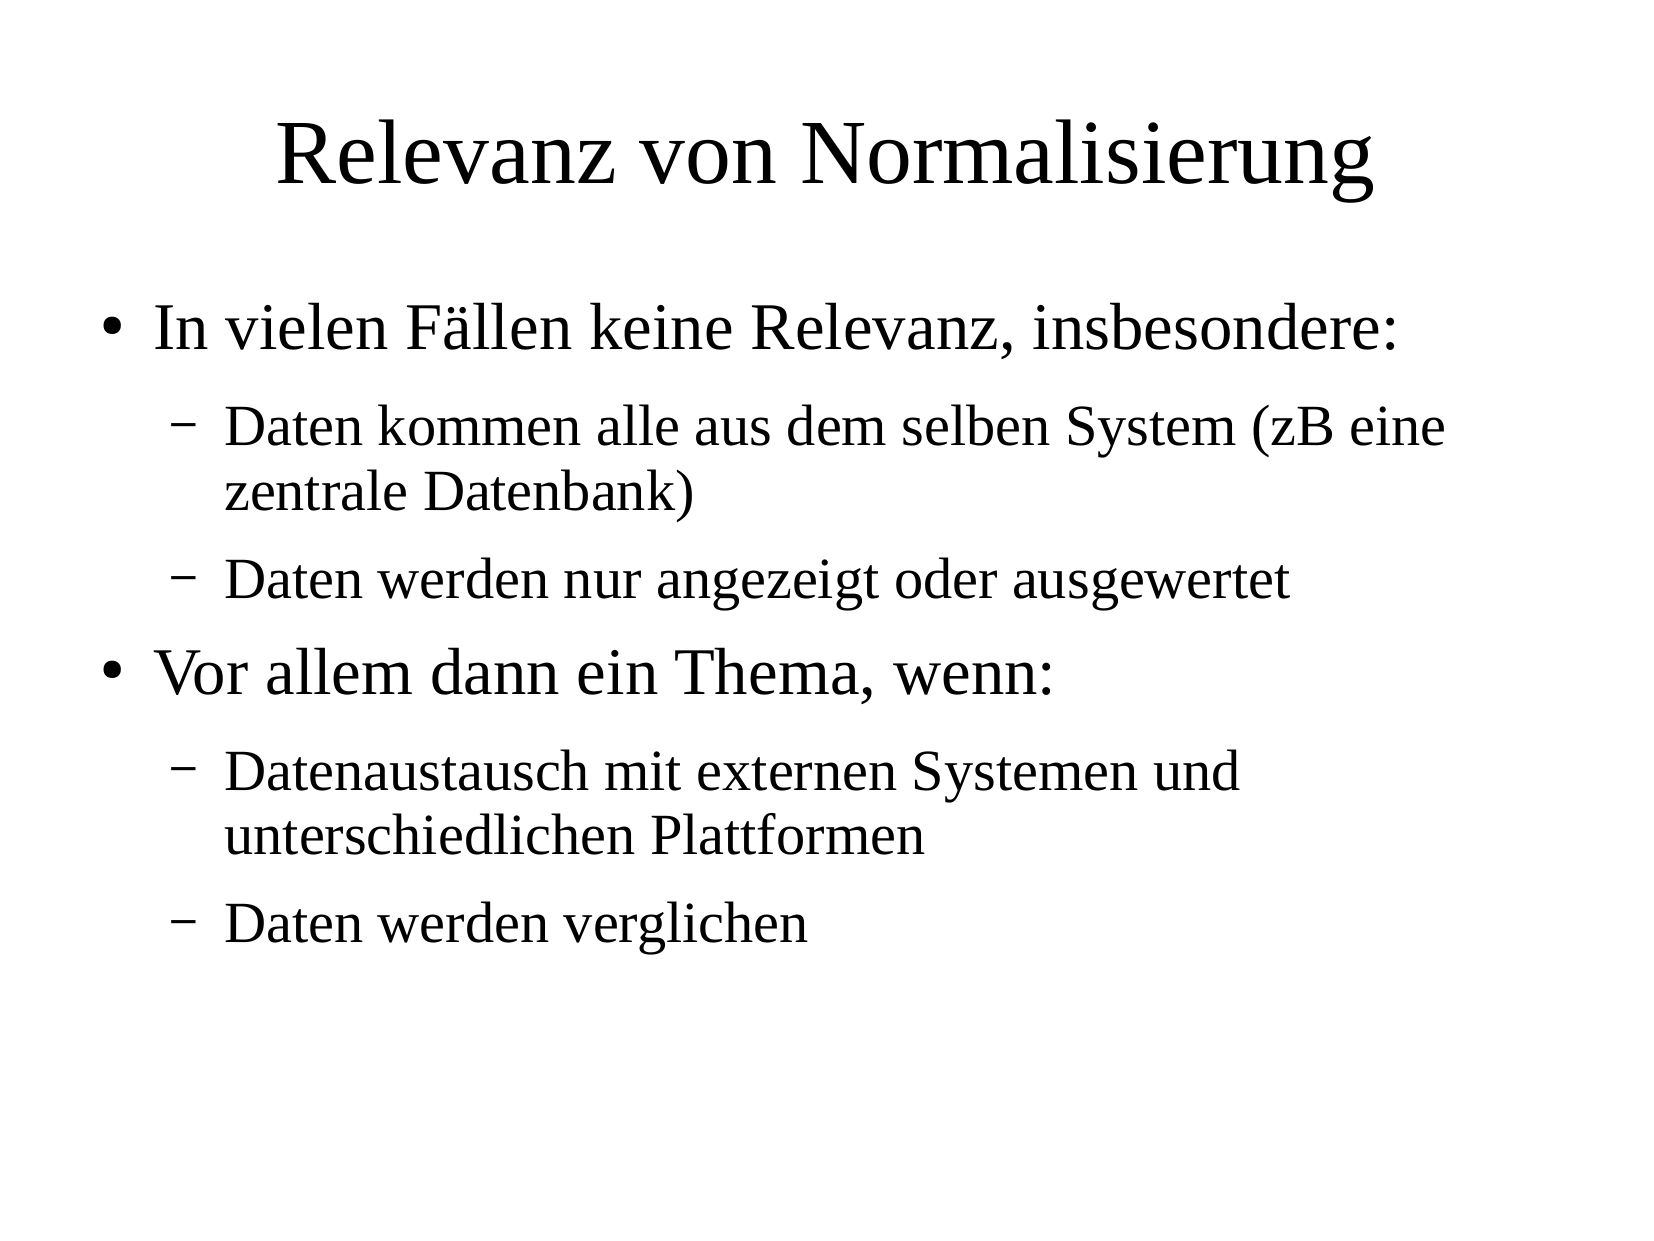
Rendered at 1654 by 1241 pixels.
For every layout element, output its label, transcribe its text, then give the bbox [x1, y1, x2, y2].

list In vielen Fällen keine Relevanz, insbesondere: Daten kommen alle aus dem selben System (zB eine zentrale Datenbank) Daten werden nur angezeigt oder ausgewertet Vor allem dann ein Thema, wenn: Datenaustausch mit externen Systemen und unterschiedlichen Plattformen Daten werden verglichen [82, 290, 1571, 1010]
title Relevanz von Normalisierung [82, 49, 1571, 257]
